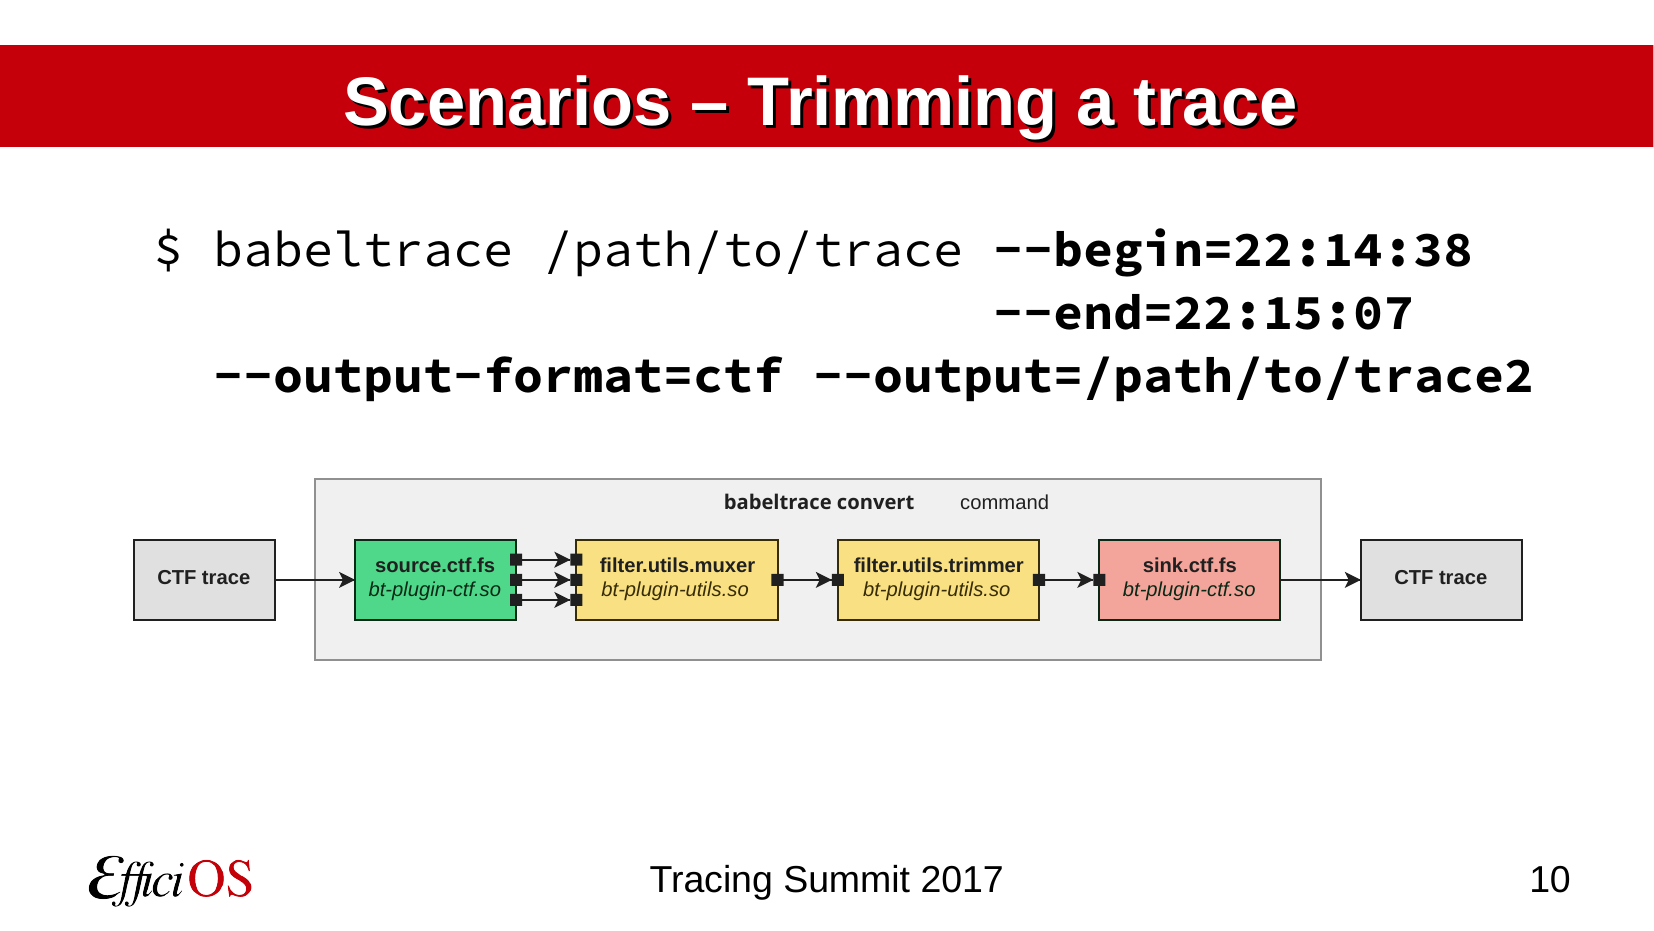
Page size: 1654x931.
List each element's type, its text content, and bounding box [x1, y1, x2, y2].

title Scenarios – Trimming a trace [76, 24, 1565, 180]
picture [82, 853, 260, 910]
picture [131, 477, 1524, 663]
list $ babeltrace /path/to/trace --begin=22:14:38 --end=22:15:07 --output-format=ctf --output=/path/to/trace2 [82, 217, 1571, 758]
